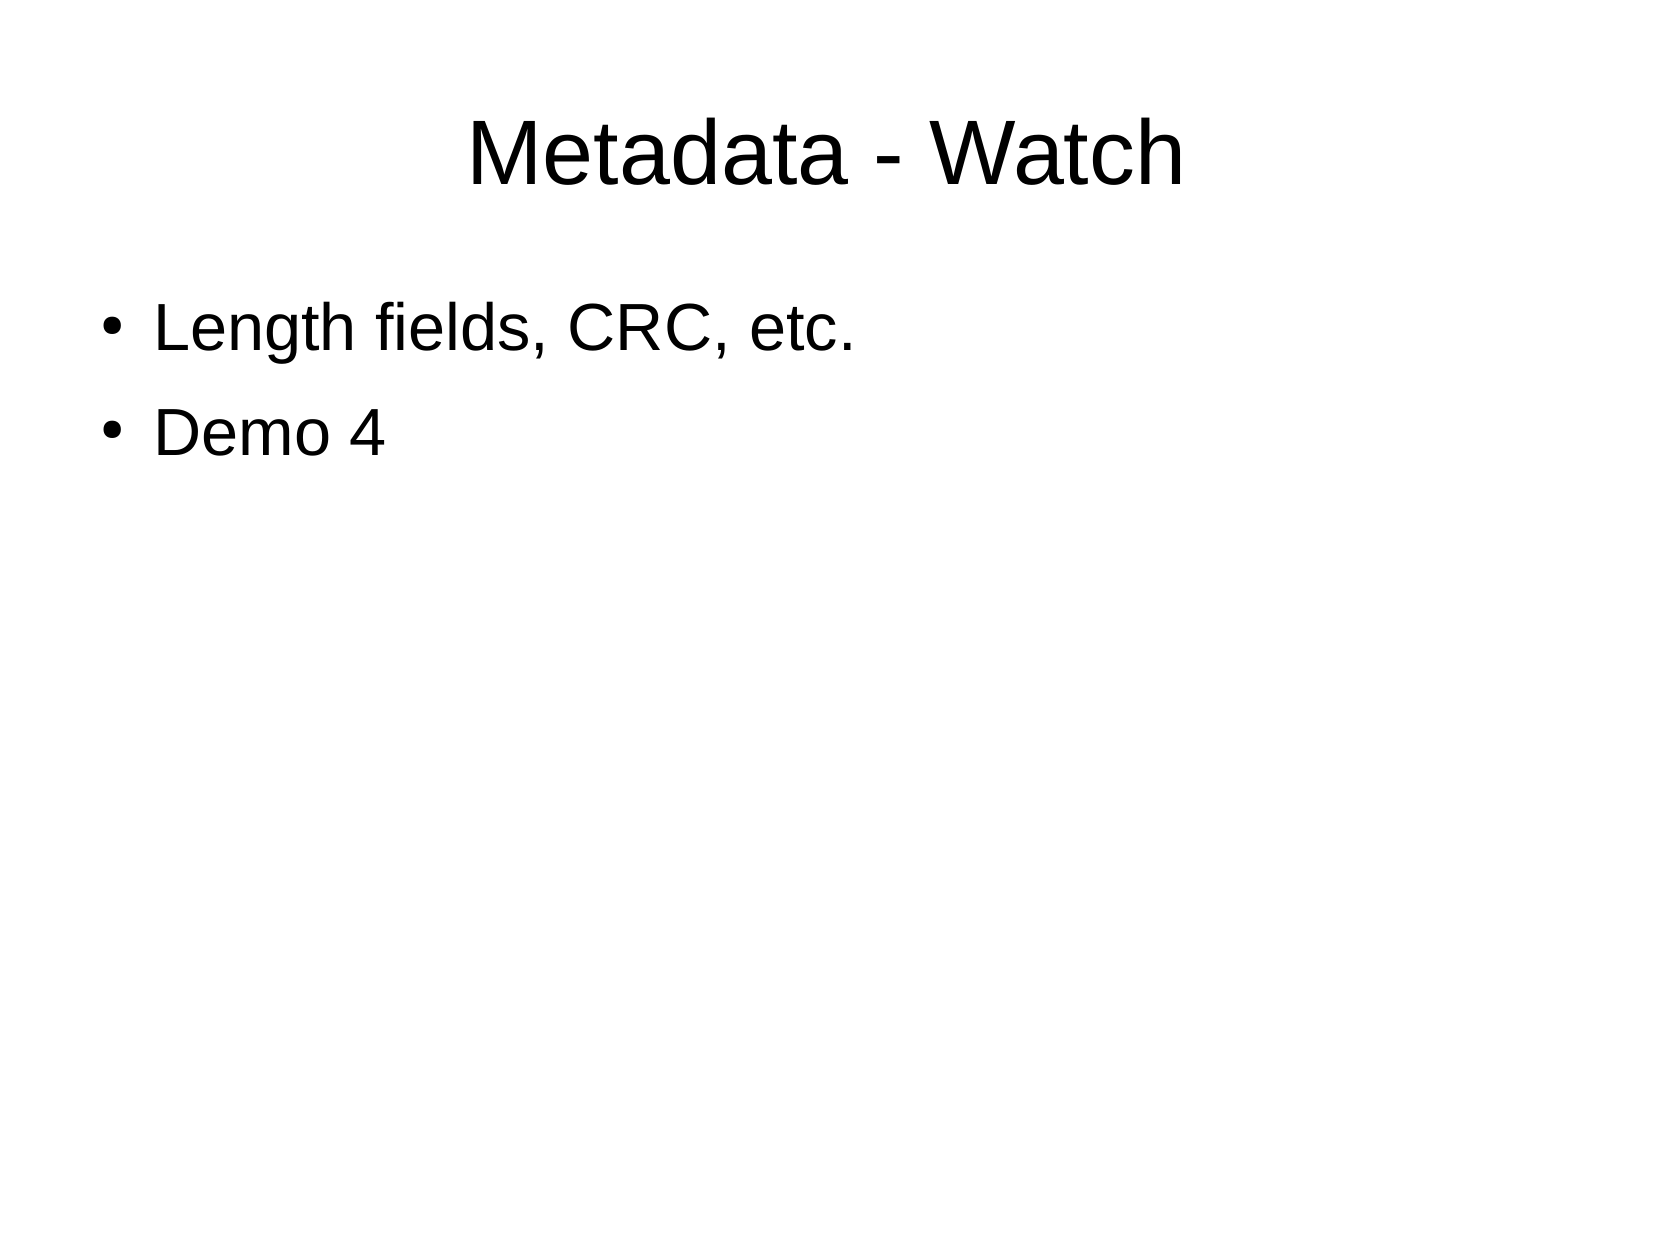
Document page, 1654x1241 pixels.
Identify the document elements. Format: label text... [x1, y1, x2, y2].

title Metadata - Watch [82, 49, 1571, 257]
list Length fields, CRC, etc. Demo 4 [82, 290, 1571, 1010]
